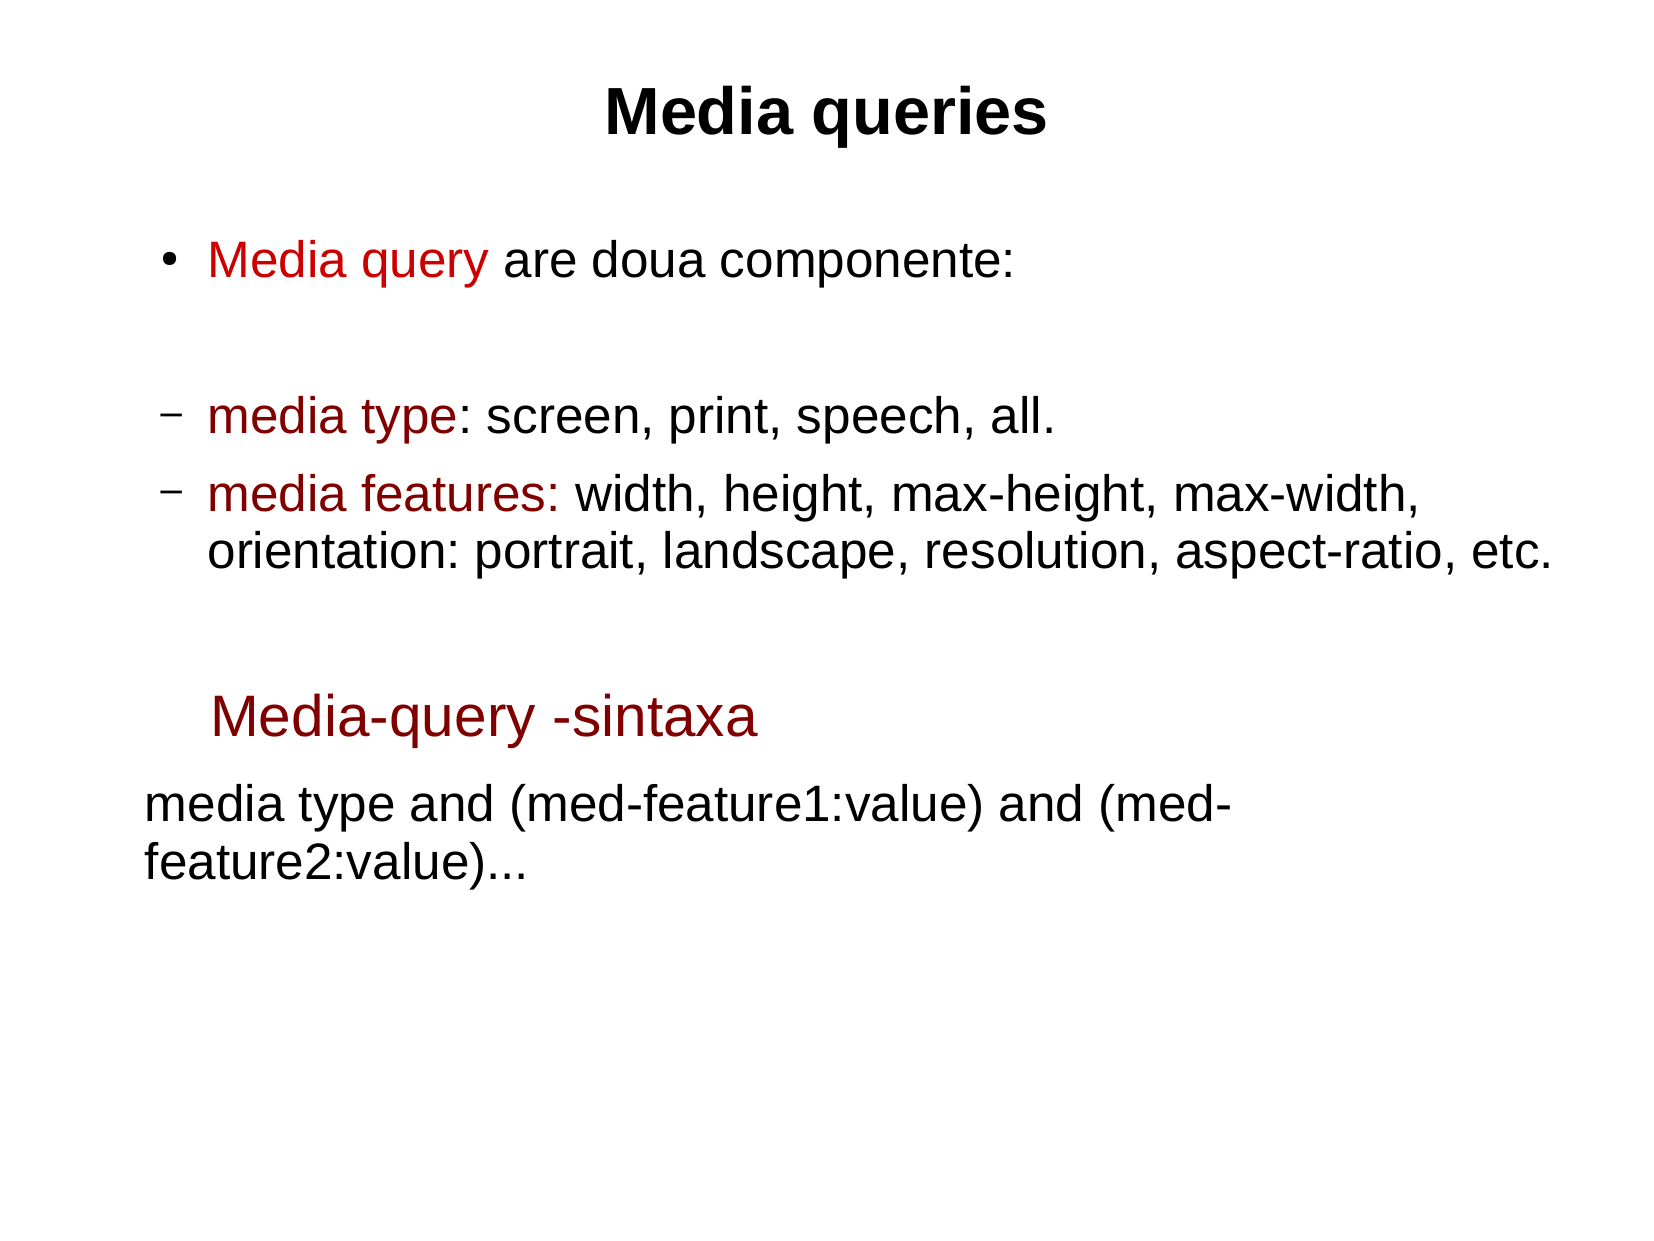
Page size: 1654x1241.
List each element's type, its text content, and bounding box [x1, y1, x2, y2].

list Media query are doua componente: media type: screen, print, speech, all. media features: width, height, max-height, max-width, orientation: portrait, landscape, resolution, aspect-ratio, etc. Media-query -sintaxa media type and (med-feature1:value) and (med-feature2:value)... [82, 231, 1571, 951]
title Media queries [82, 8, 1571, 216]
